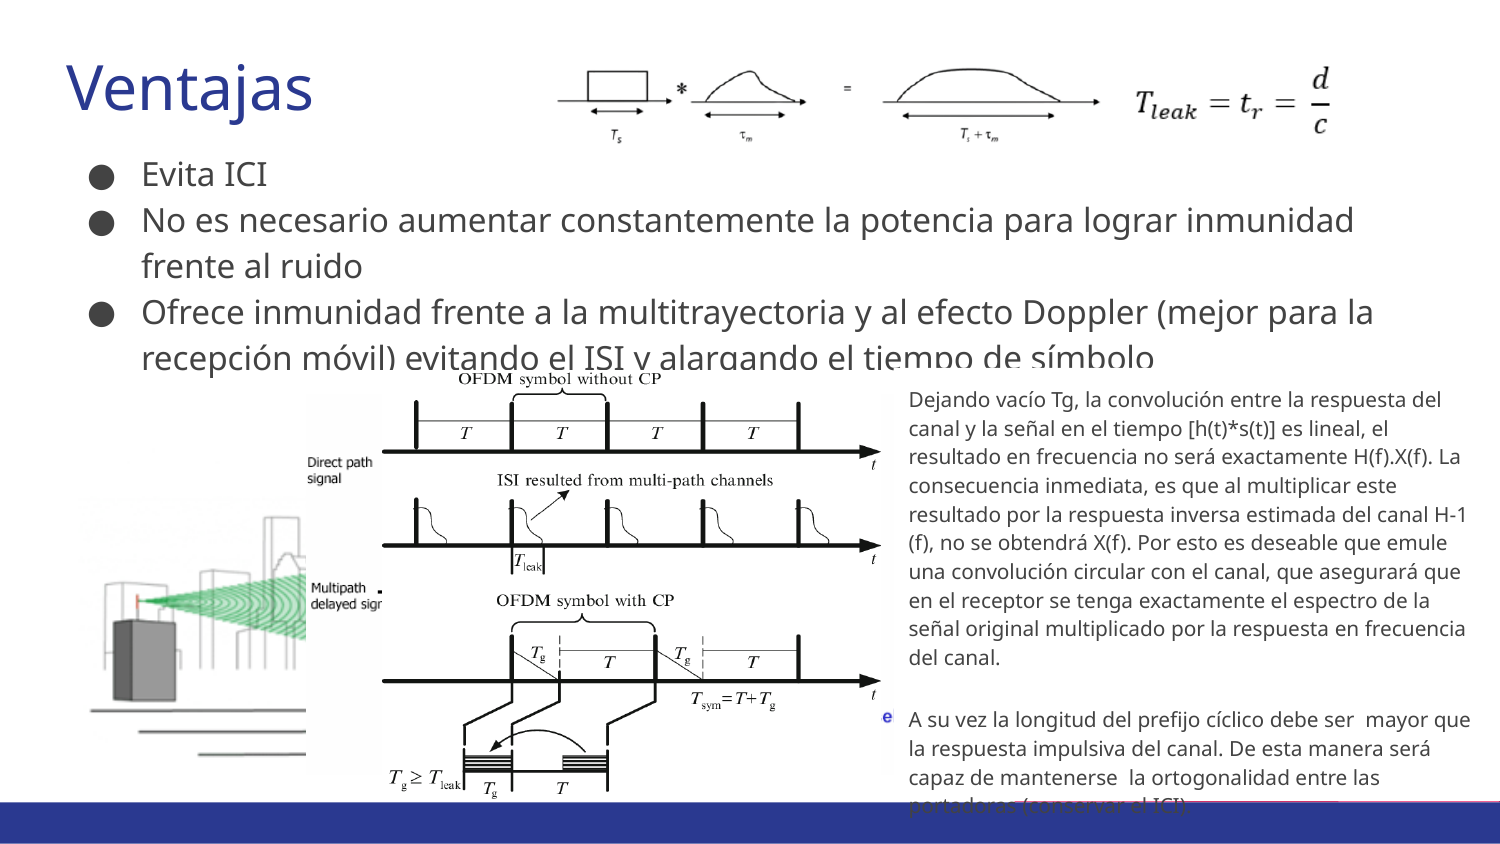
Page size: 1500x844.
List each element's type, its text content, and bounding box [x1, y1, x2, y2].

list Evita ICI No es necesario aumentar constantemente la potencia para lograr inmunidad frente al ruido Ofrece inmunidad frente a la multitrayectoria y al efecto Doppler (mejor para la recepción móvil) evitando el ISI y alargando el tiempo de símbolo [51, 132, 1449, 422]
picture [1120, 47, 1344, 161]
picture [73, 370, 893, 799]
list Dejando vacío Tg, la convolución entre la respuesta del canal y la señal en el tiempo [h(t)*s(t)] es lineal, el resultado en frecuencia no será exactamente H(f).X(f). La consecuencia inmediata, es que al multiplicar este resultado por la respuesta inversa estimada del canal H-1 (f), no se obtendrá X(f). Por esto es deseable que emule una convolución circular con el canal, que asegurará que en el receptor se tenga exactamente el espectro de la señal original multiplicado por la respuesta en frecuencia del canal. A su vez la longitud del prefijo cíclico debe ser mayor que la respuesta impulsiva del canal. De esta manera será capaz de mantenerse la ortogonalidad entre las portadoras (conservar el ICI). [893, 367, 1500, 801]
picture [542, 36, 1111, 172]
title Ventajas [51, 32, 1449, 132]
